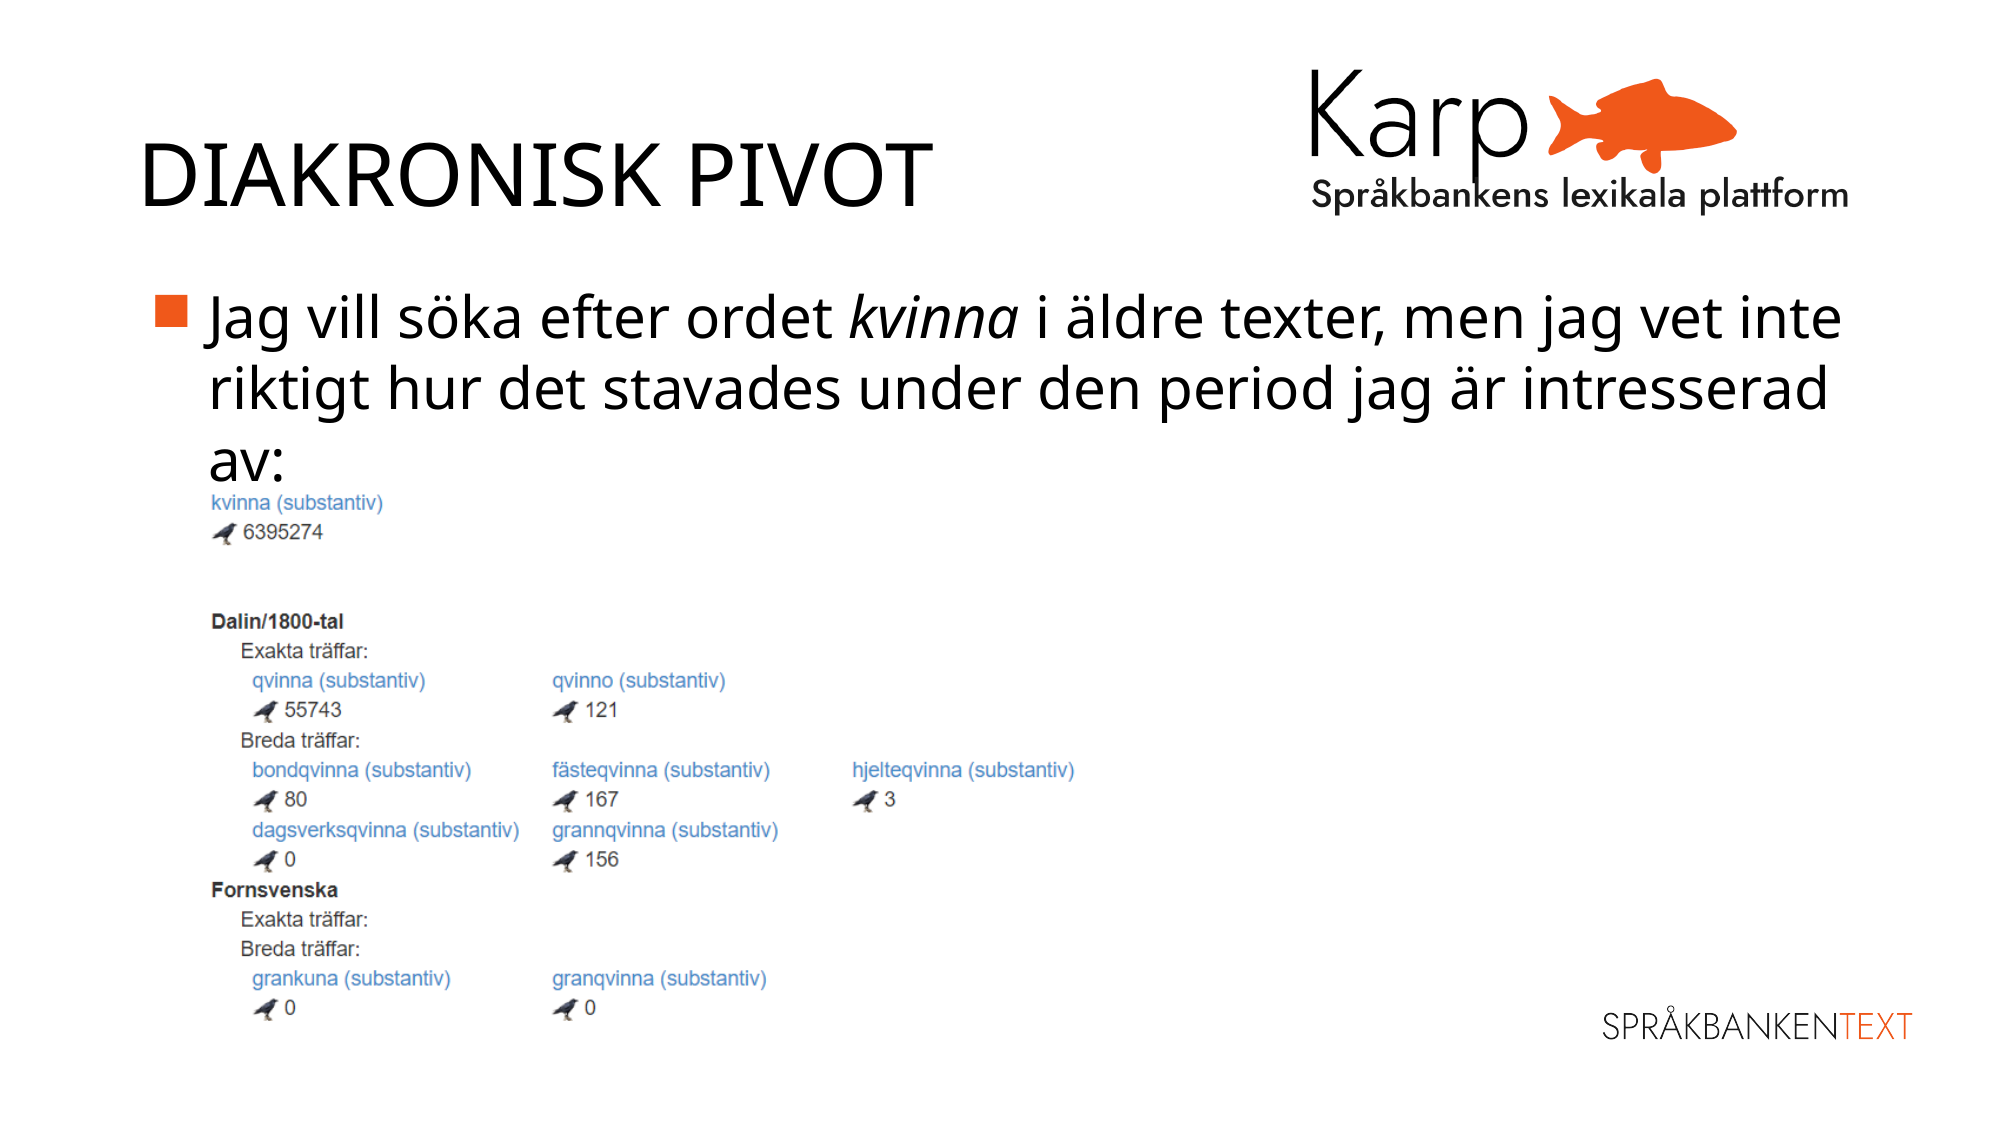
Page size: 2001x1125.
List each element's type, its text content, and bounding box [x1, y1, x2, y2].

picture [1300, 53, 1863, 234]
list Jag vill söka efter ordet kvinna i äldre texter, men jag vet inte riktigt hur det stavades under den period jag är intresserad av: [137, 281, 1861, 904]
title Diakronisk pivot [137, 109, 1863, 236]
picture [201, 484, 1099, 1028]
picture [1600, 998, 1959, 1125]
